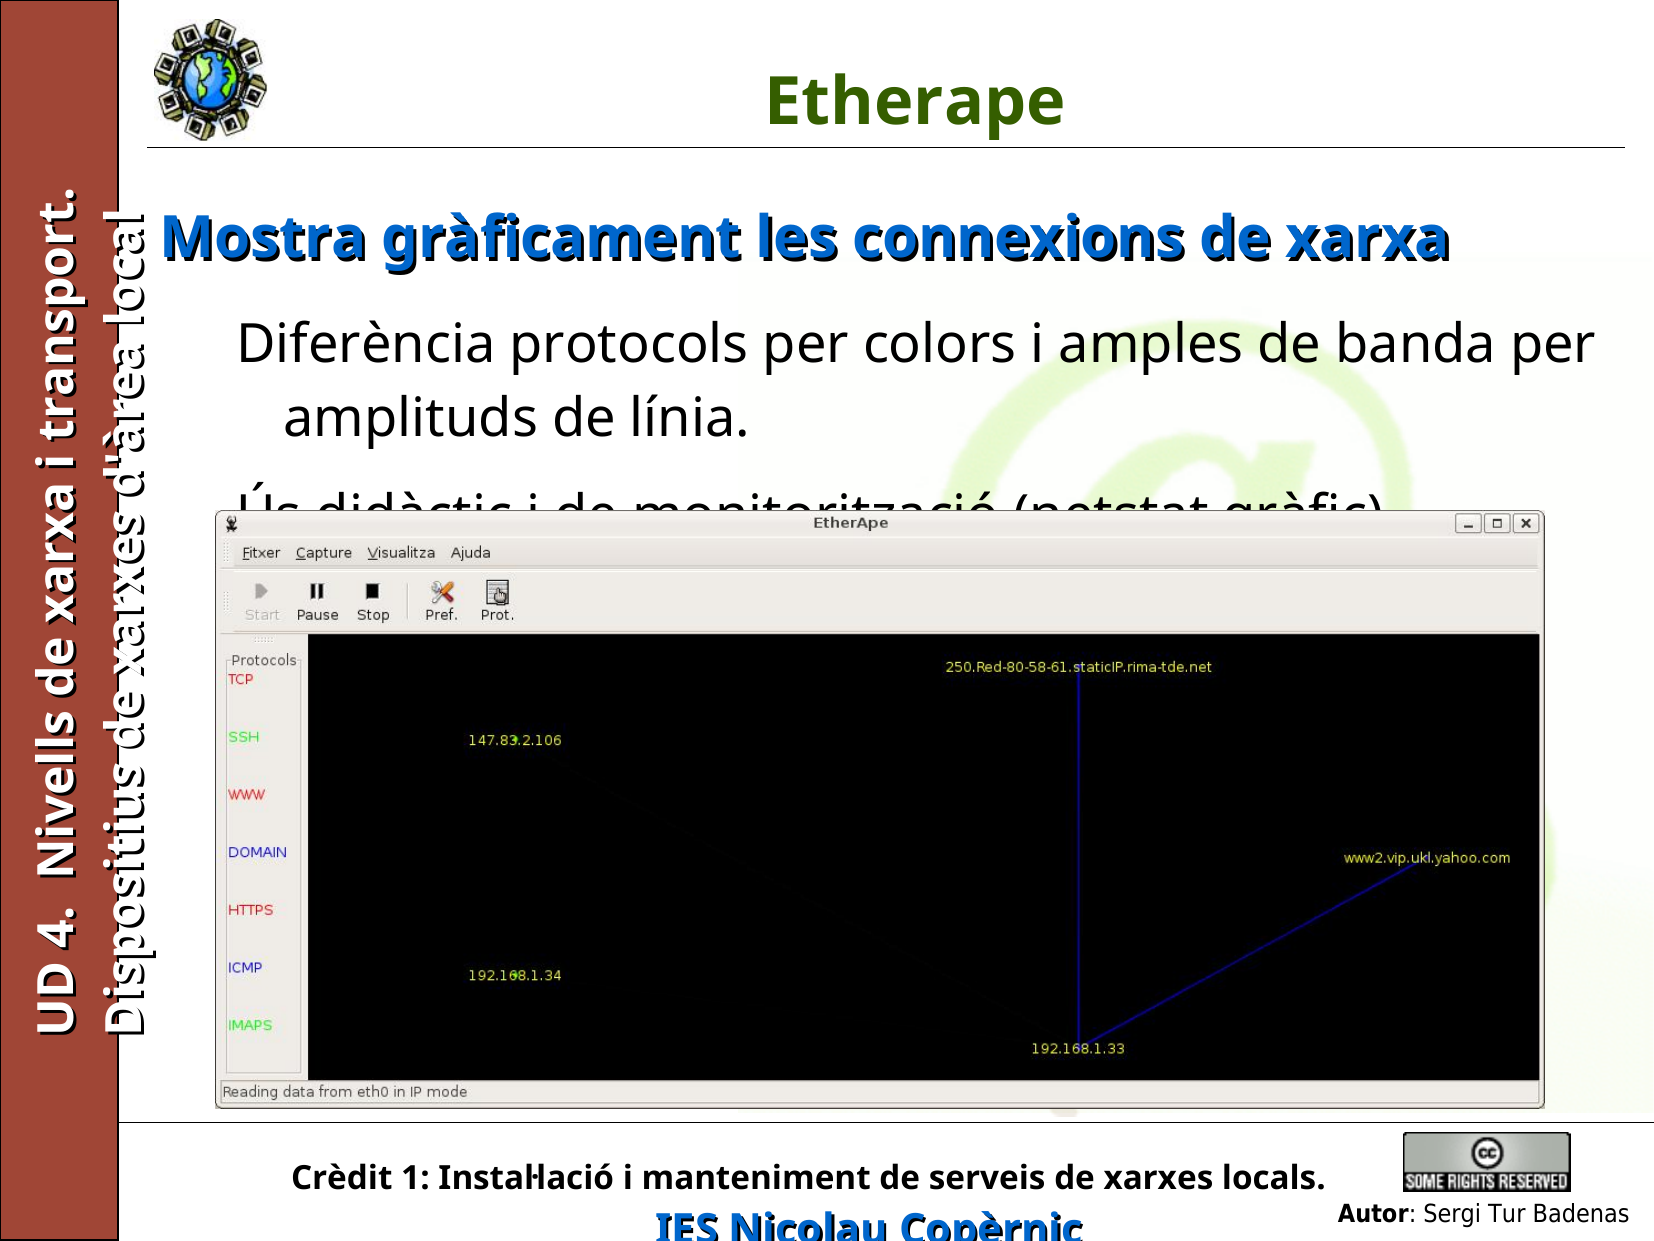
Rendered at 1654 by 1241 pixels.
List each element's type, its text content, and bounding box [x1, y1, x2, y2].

title Etherape [171, 49, 1654, 148]
picture [215, 252, 1654, 1117]
picture [154, 19, 268, 142]
picture [1403, 1132, 1571, 1192]
list Mostra gràficament les connexions de xarxa Diferència protocols per colors i amples de banda per amplituds de línia. Ús didàctic i de monitorització (netstat gràfic) [141, 195, 1630, 1031]
